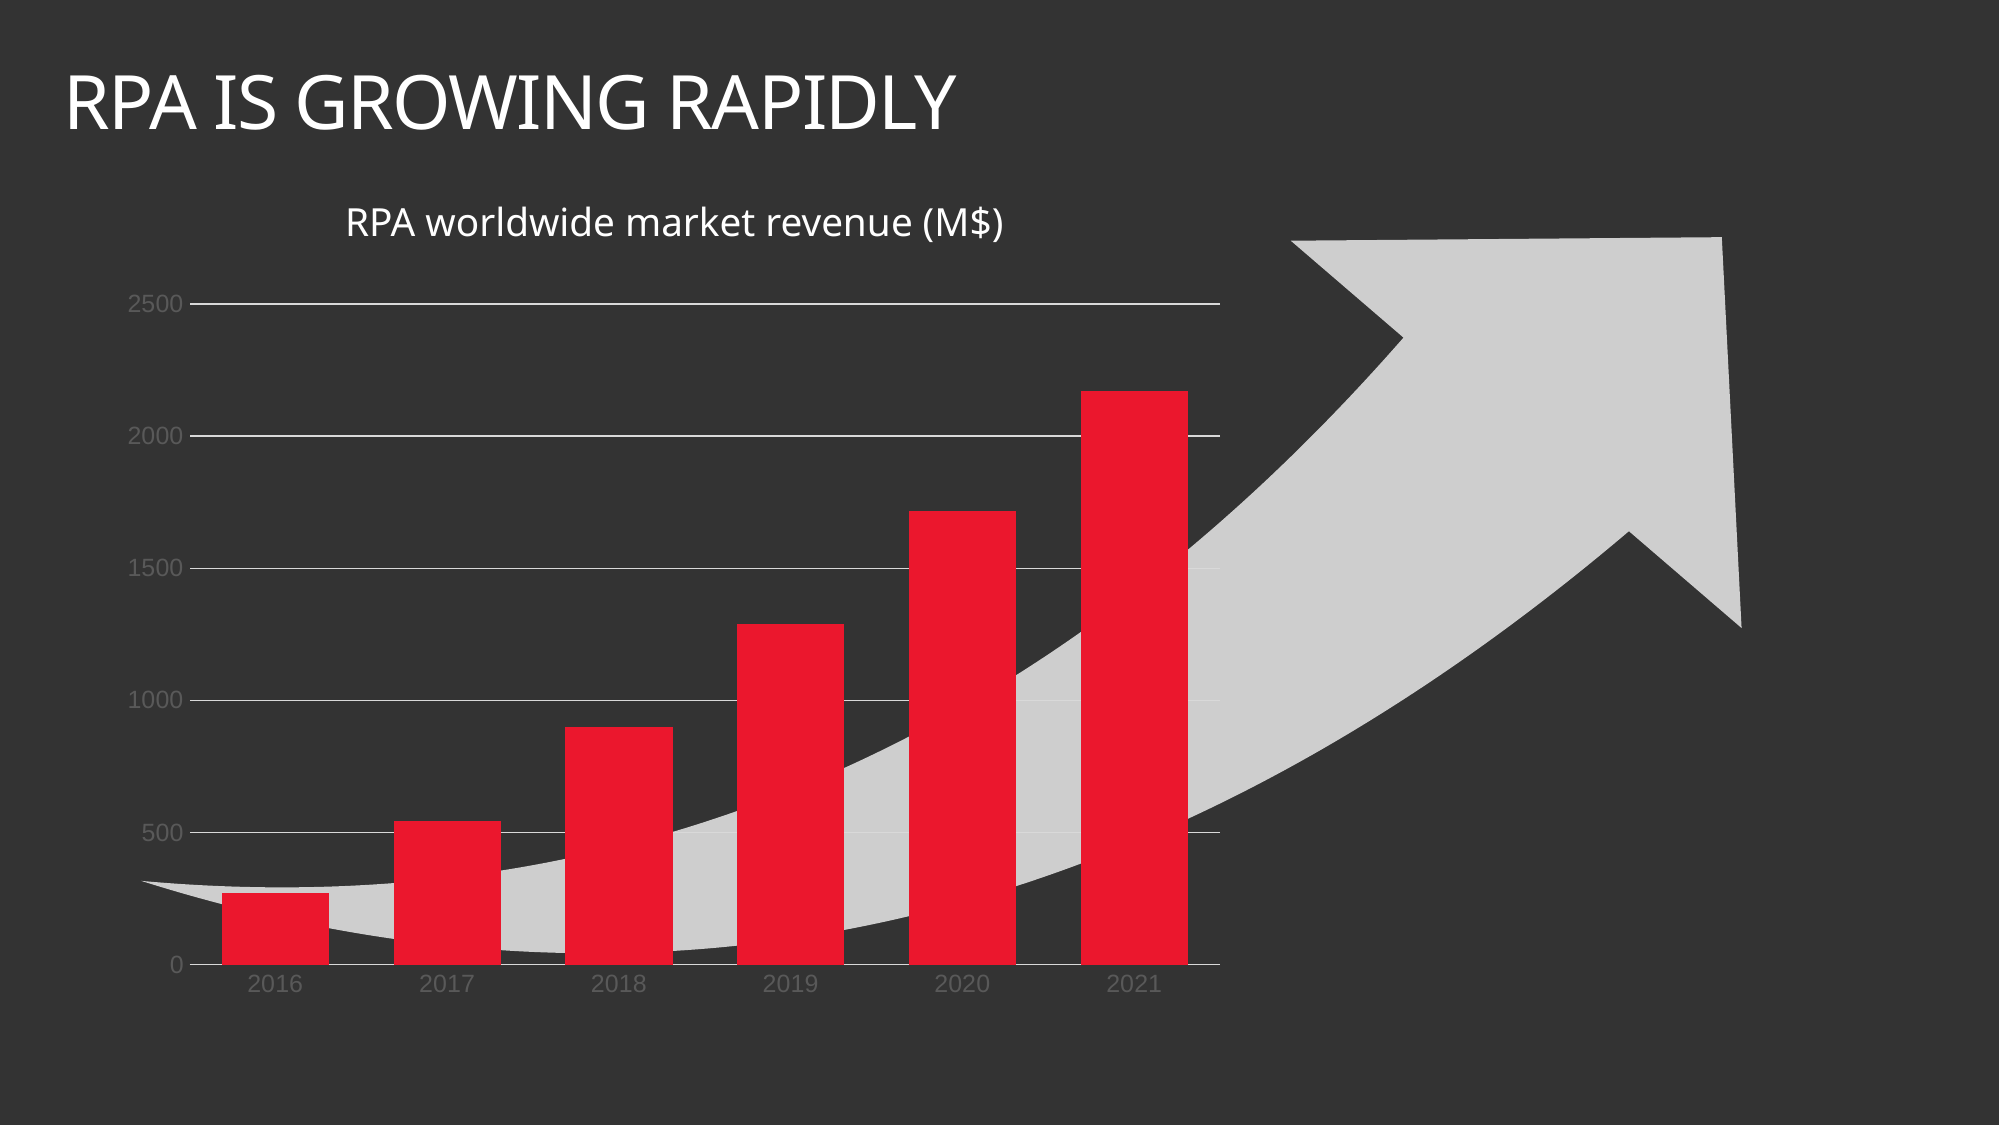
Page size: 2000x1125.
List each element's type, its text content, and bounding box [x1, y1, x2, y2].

picture [76, 206, 1221, 1011]
text_box RPA worldwide market revenue (M$) [262, 187, 1088, 263]
text_box [1221, 237, 1742, 804]
text_box RPA is growing rapidly [64, 60, 1766, 203]
